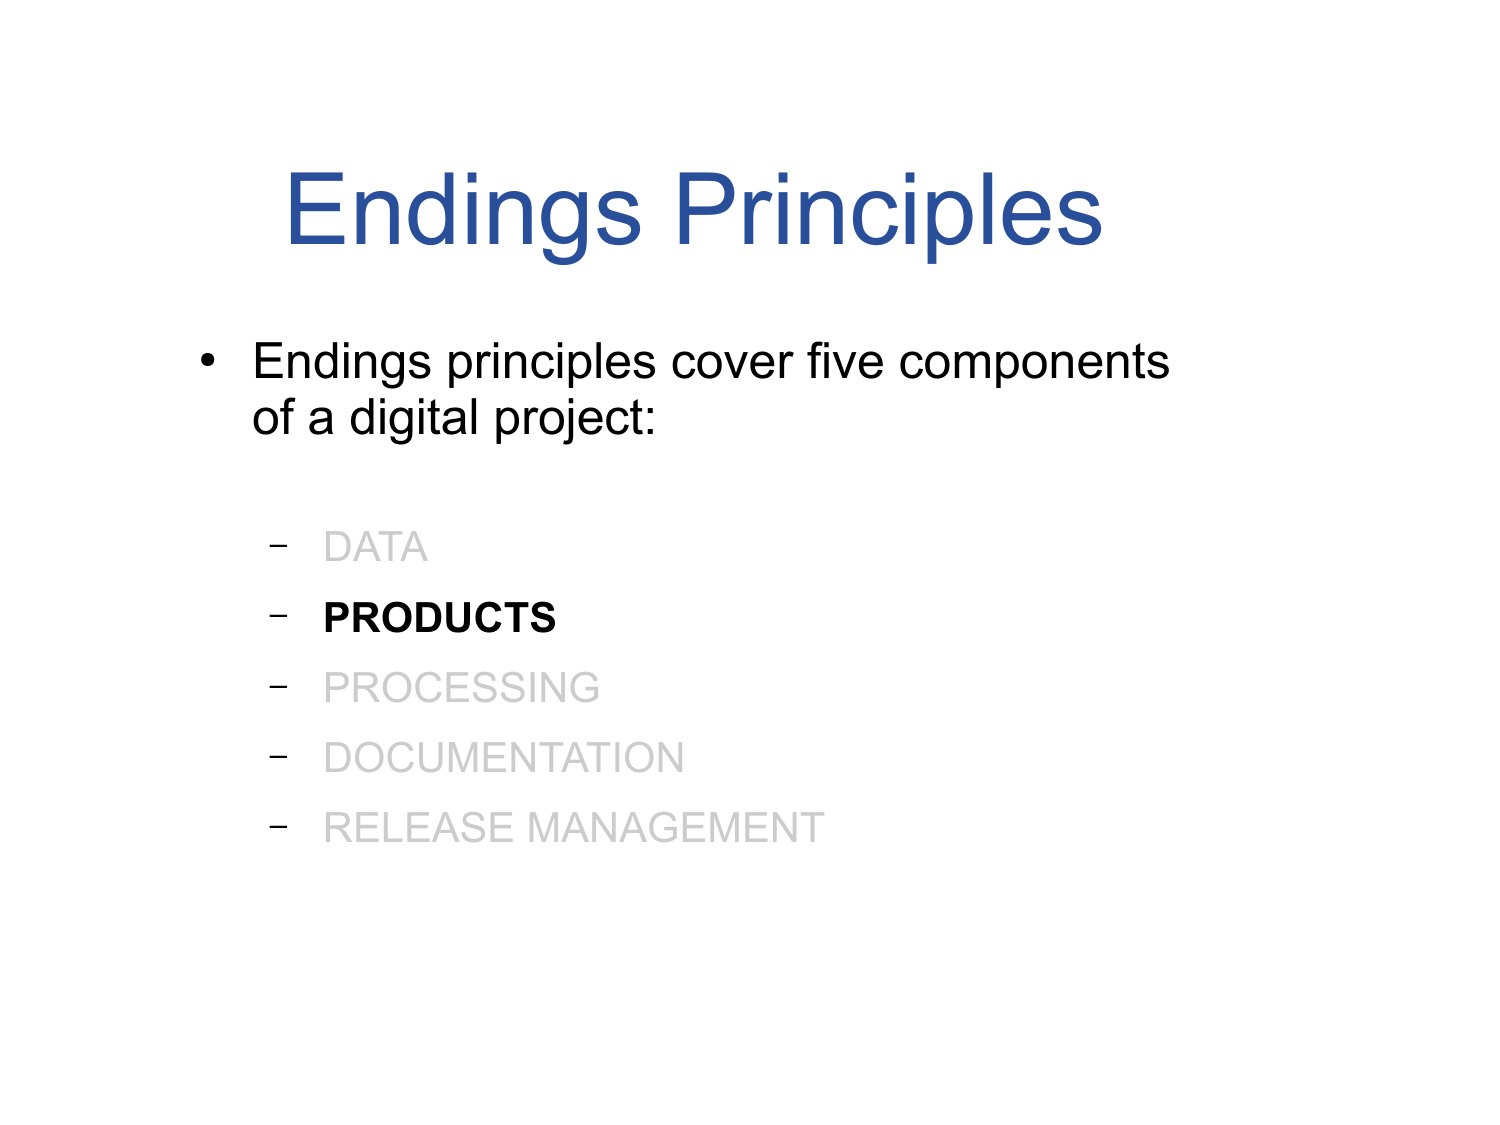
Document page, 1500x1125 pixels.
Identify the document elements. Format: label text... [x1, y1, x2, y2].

list Endings principles cover five components of a digital project: DATA PRODUCTS PROCESSING DOCUMENTATION RELEASE MANAGEMENT [181, 333, 1209, 1015]
title Endings Principles [181, 115, 1209, 304]
